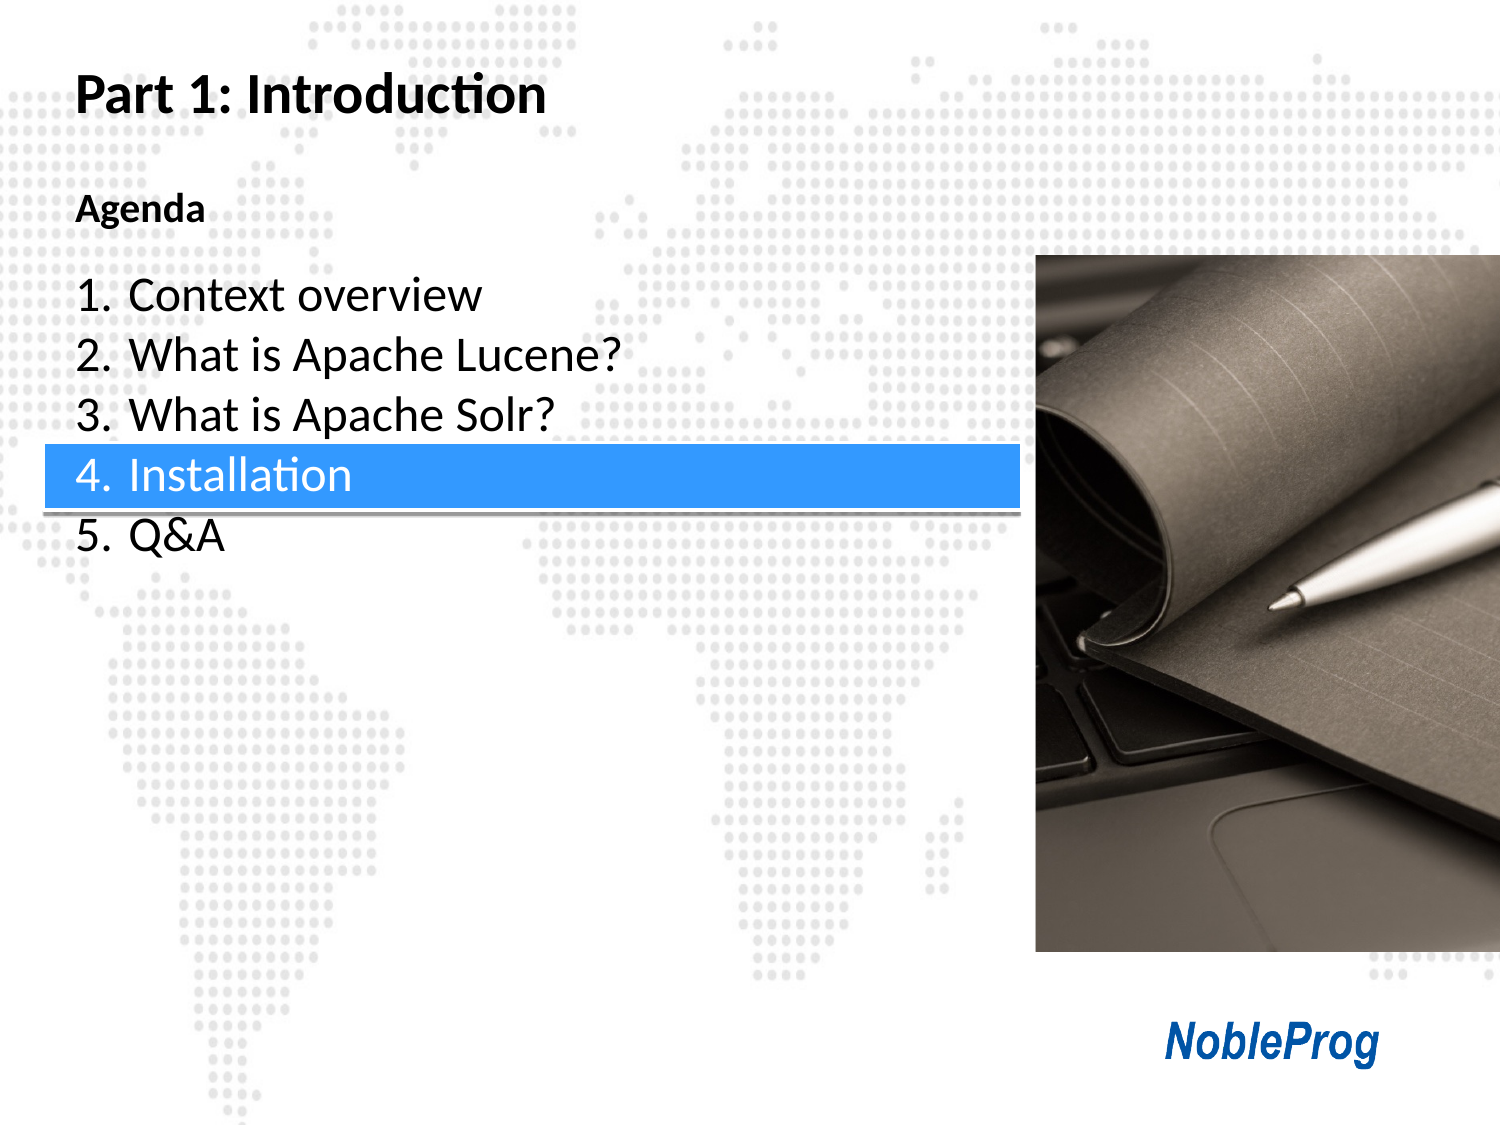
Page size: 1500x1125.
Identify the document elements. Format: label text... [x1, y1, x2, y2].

text_box Agenda [75, 180, 1425, 231]
text_box [43, 442, 75, 510]
text_box Part 1: Introduction [75, 55, 1425, 127]
text_box Context overview What is Apache Lucene? What is Apache Solr? Installation Q&A [75, 261, 1425, 958]
picture [0, 0, 1500, 1125]
